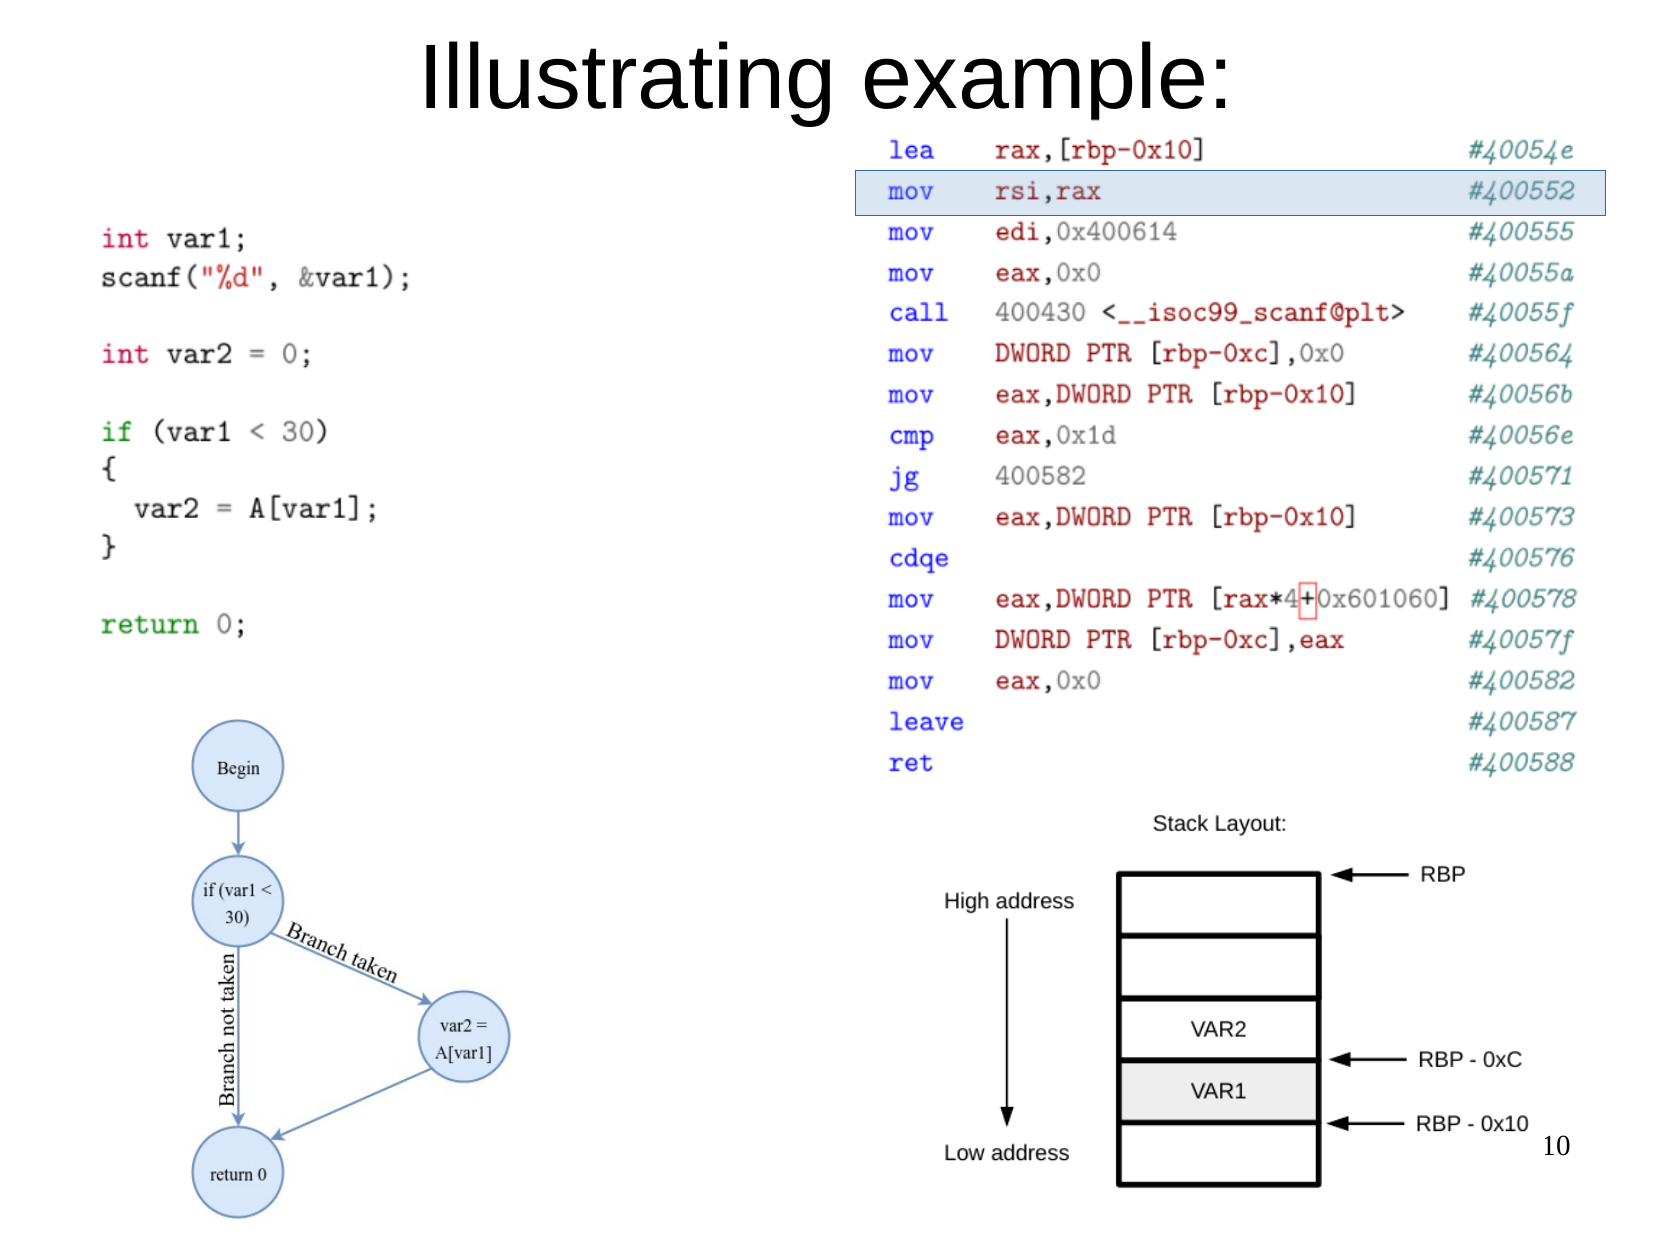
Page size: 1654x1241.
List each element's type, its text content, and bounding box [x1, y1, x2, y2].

picture [0, 104, 1622, 1241]
text_box [855, 170, 1606, 216]
title Illustrating example: [82, 0, 1571, 104]
